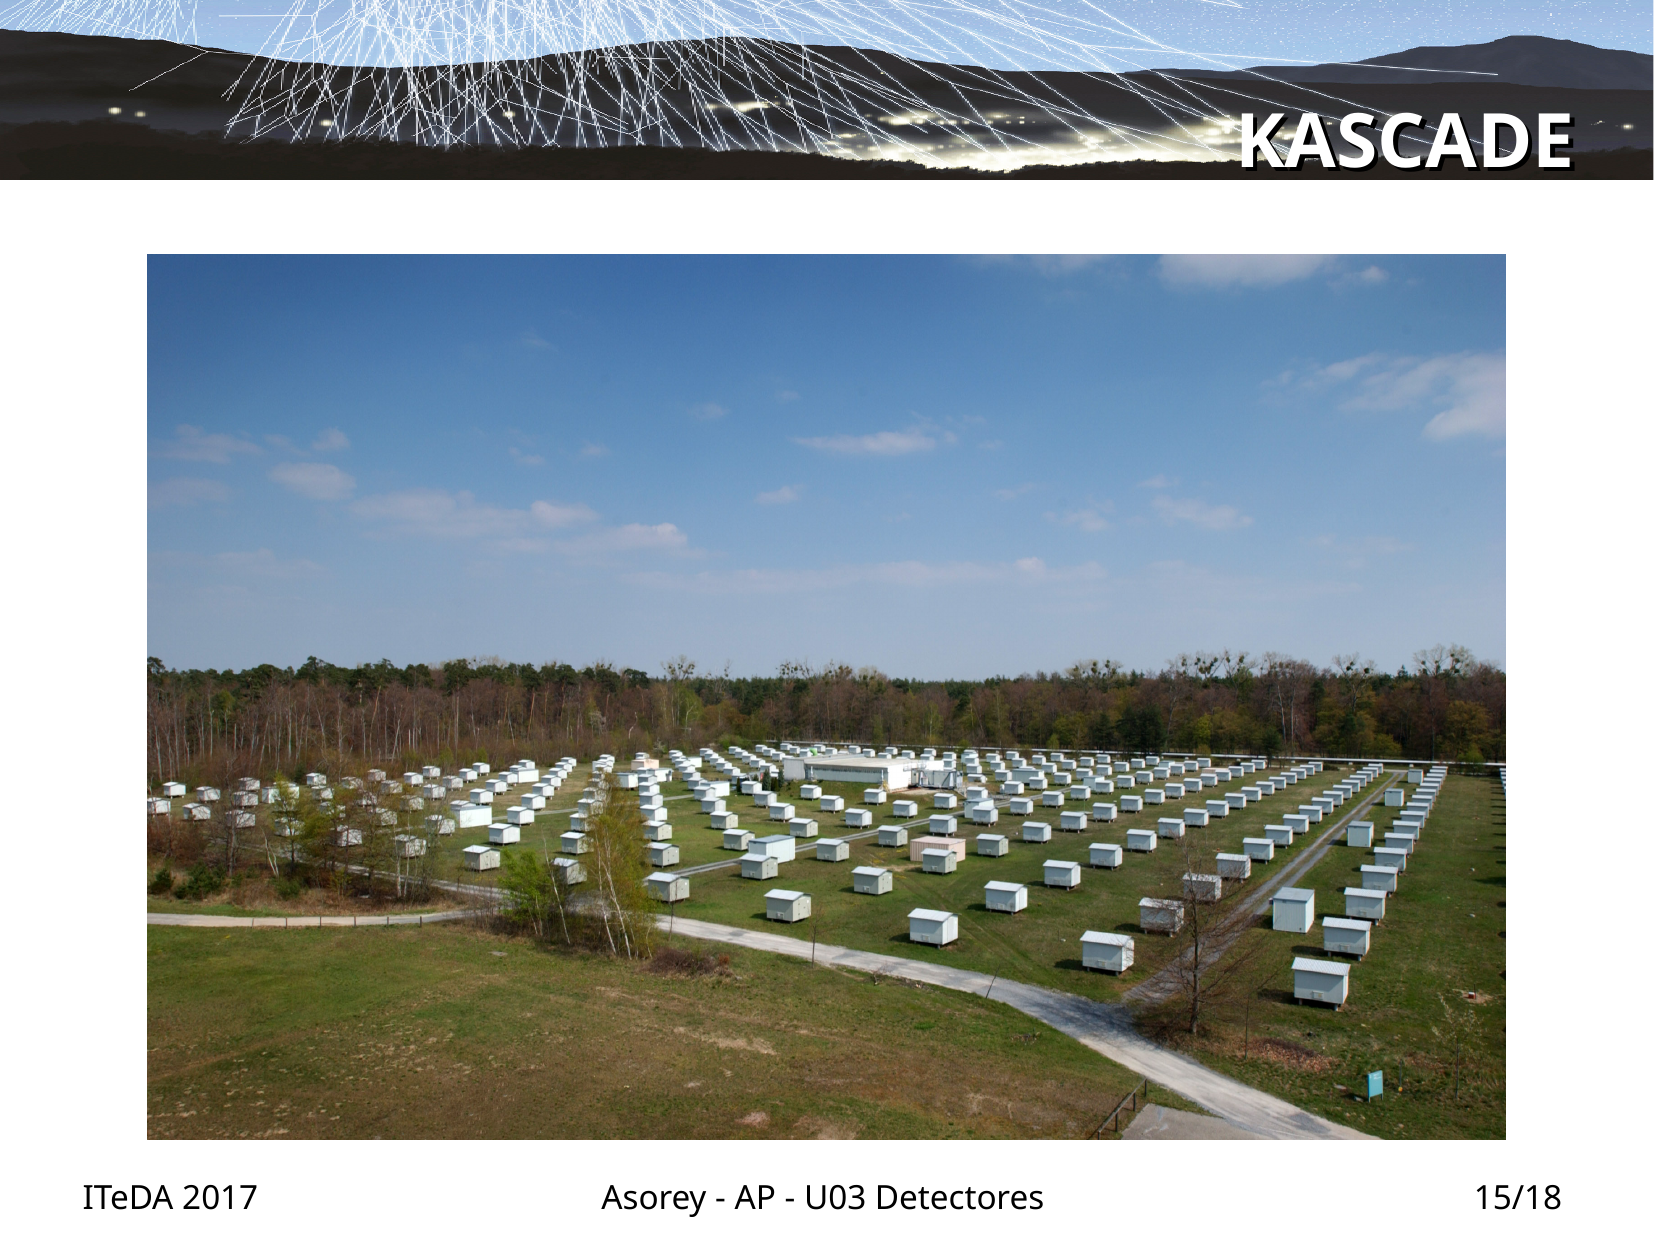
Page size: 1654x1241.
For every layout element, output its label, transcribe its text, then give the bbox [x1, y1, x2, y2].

title KASCADE [86, 49, 1575, 226]
picture [0, 0, 1654, 180]
picture [147, 254, 1506, 1140]
